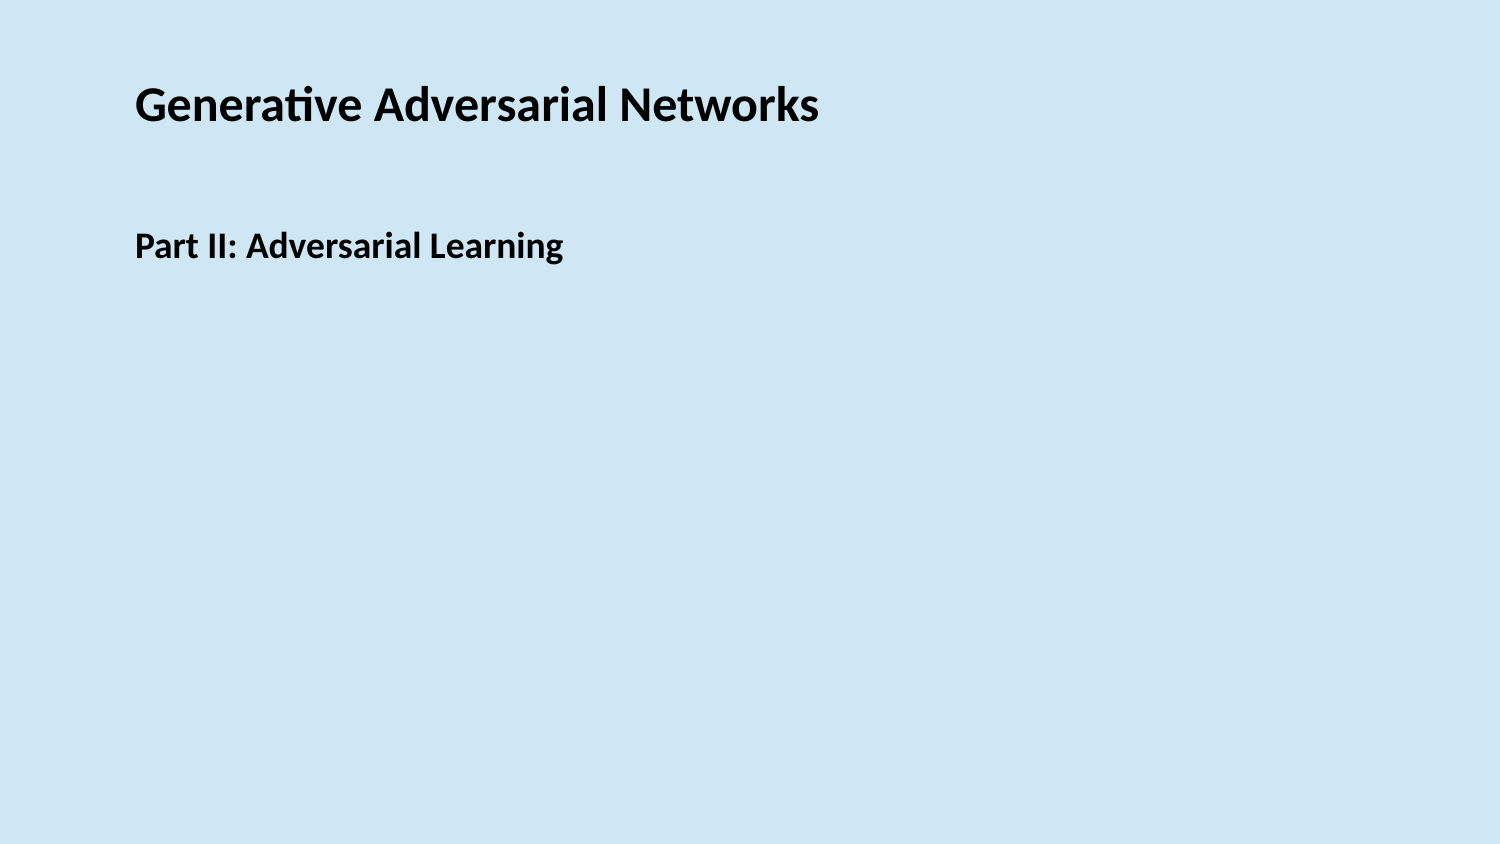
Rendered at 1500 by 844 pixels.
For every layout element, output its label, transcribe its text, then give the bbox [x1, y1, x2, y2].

text_box Generative Adversarial Networks Part II: Adversarial Learning [120, 64, 1364, 274]
